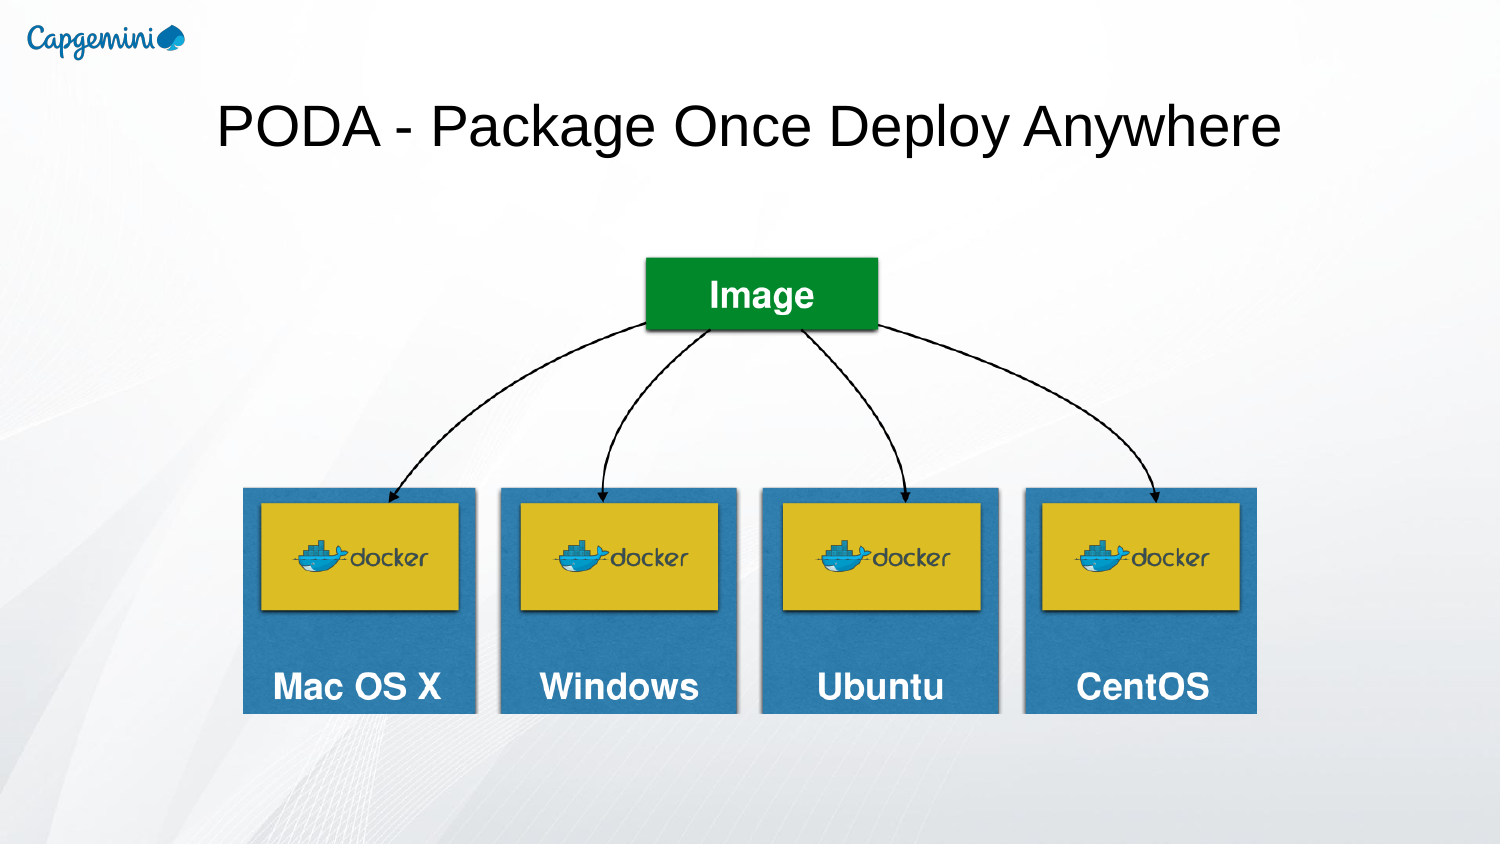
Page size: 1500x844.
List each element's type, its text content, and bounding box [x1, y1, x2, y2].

picture [0, 0, 1500, 844]
title PODA - Package Once Deploy Anywhere [51, 72, 1449, 167]
